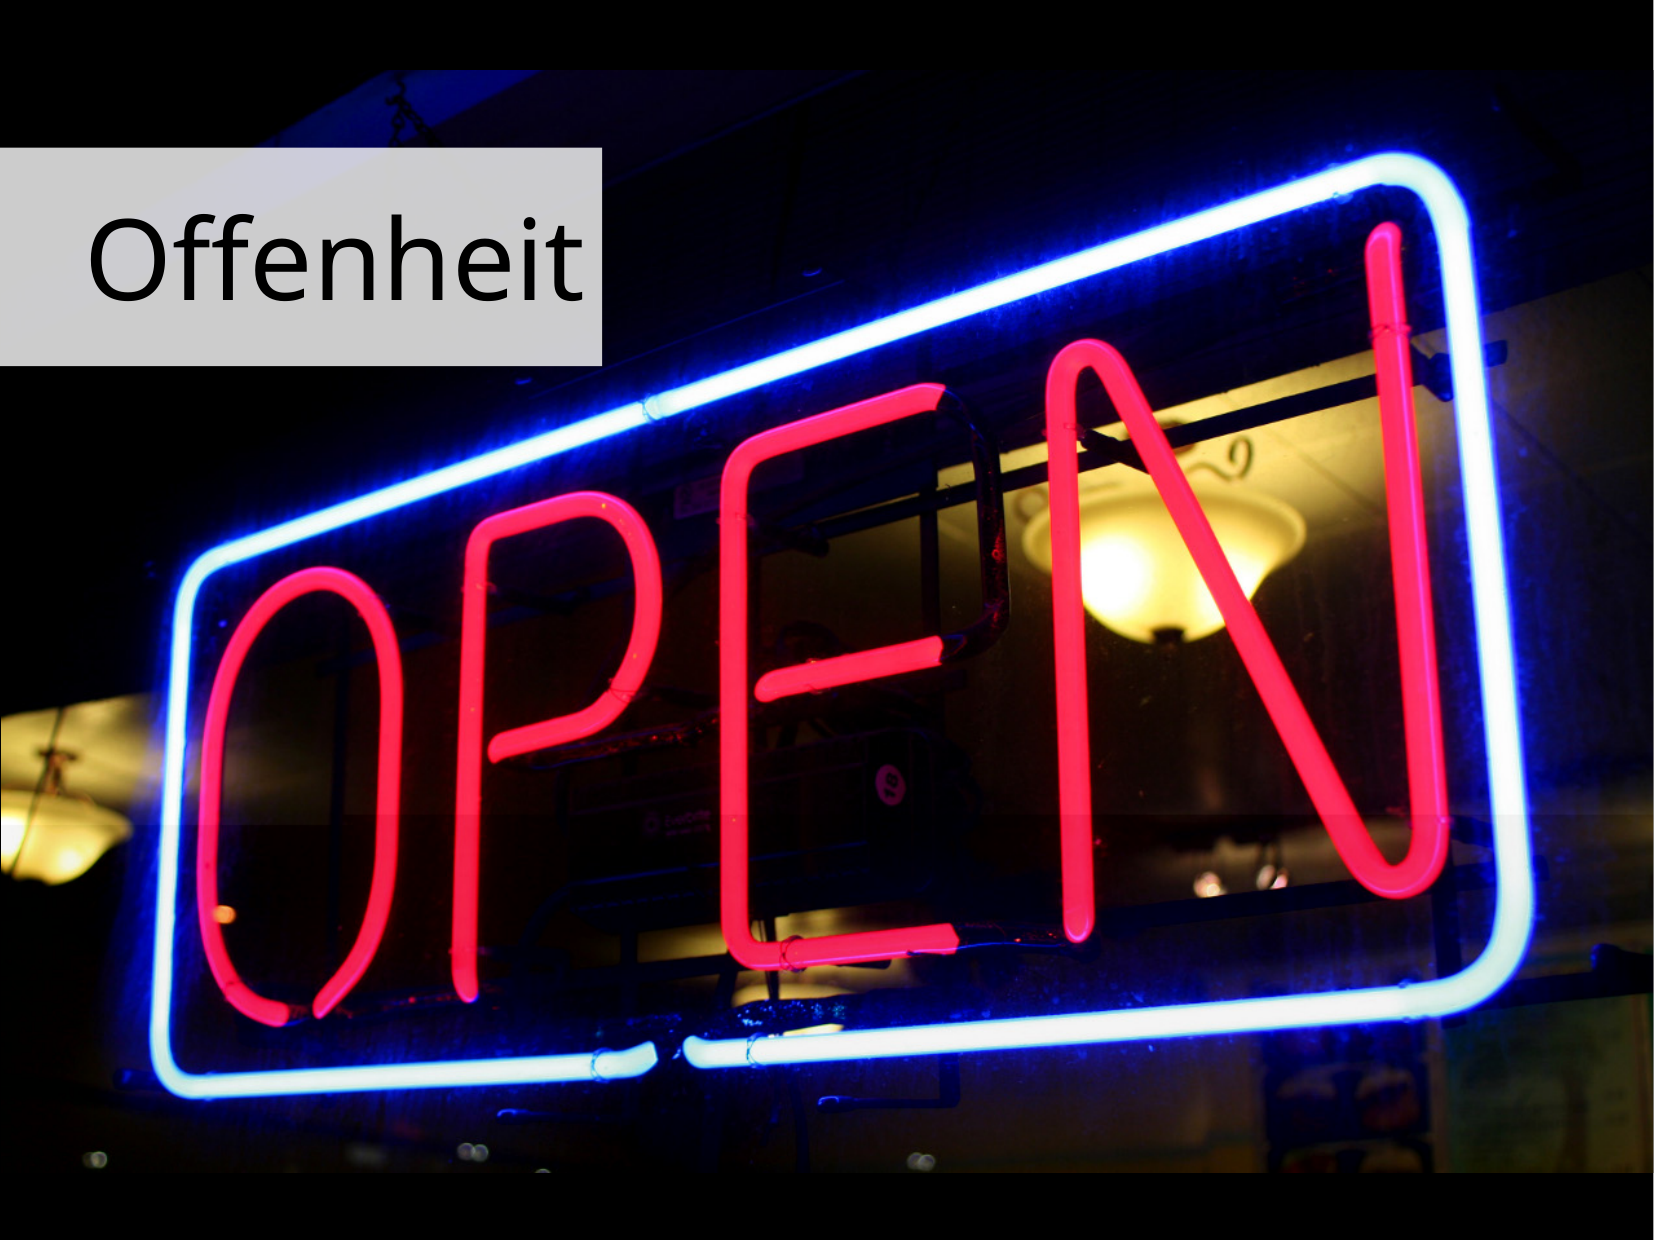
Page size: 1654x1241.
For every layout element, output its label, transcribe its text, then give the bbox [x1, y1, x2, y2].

text_box Offenheit [0, 147, 603, 367]
picture [1, 70, 1654, 1173]
